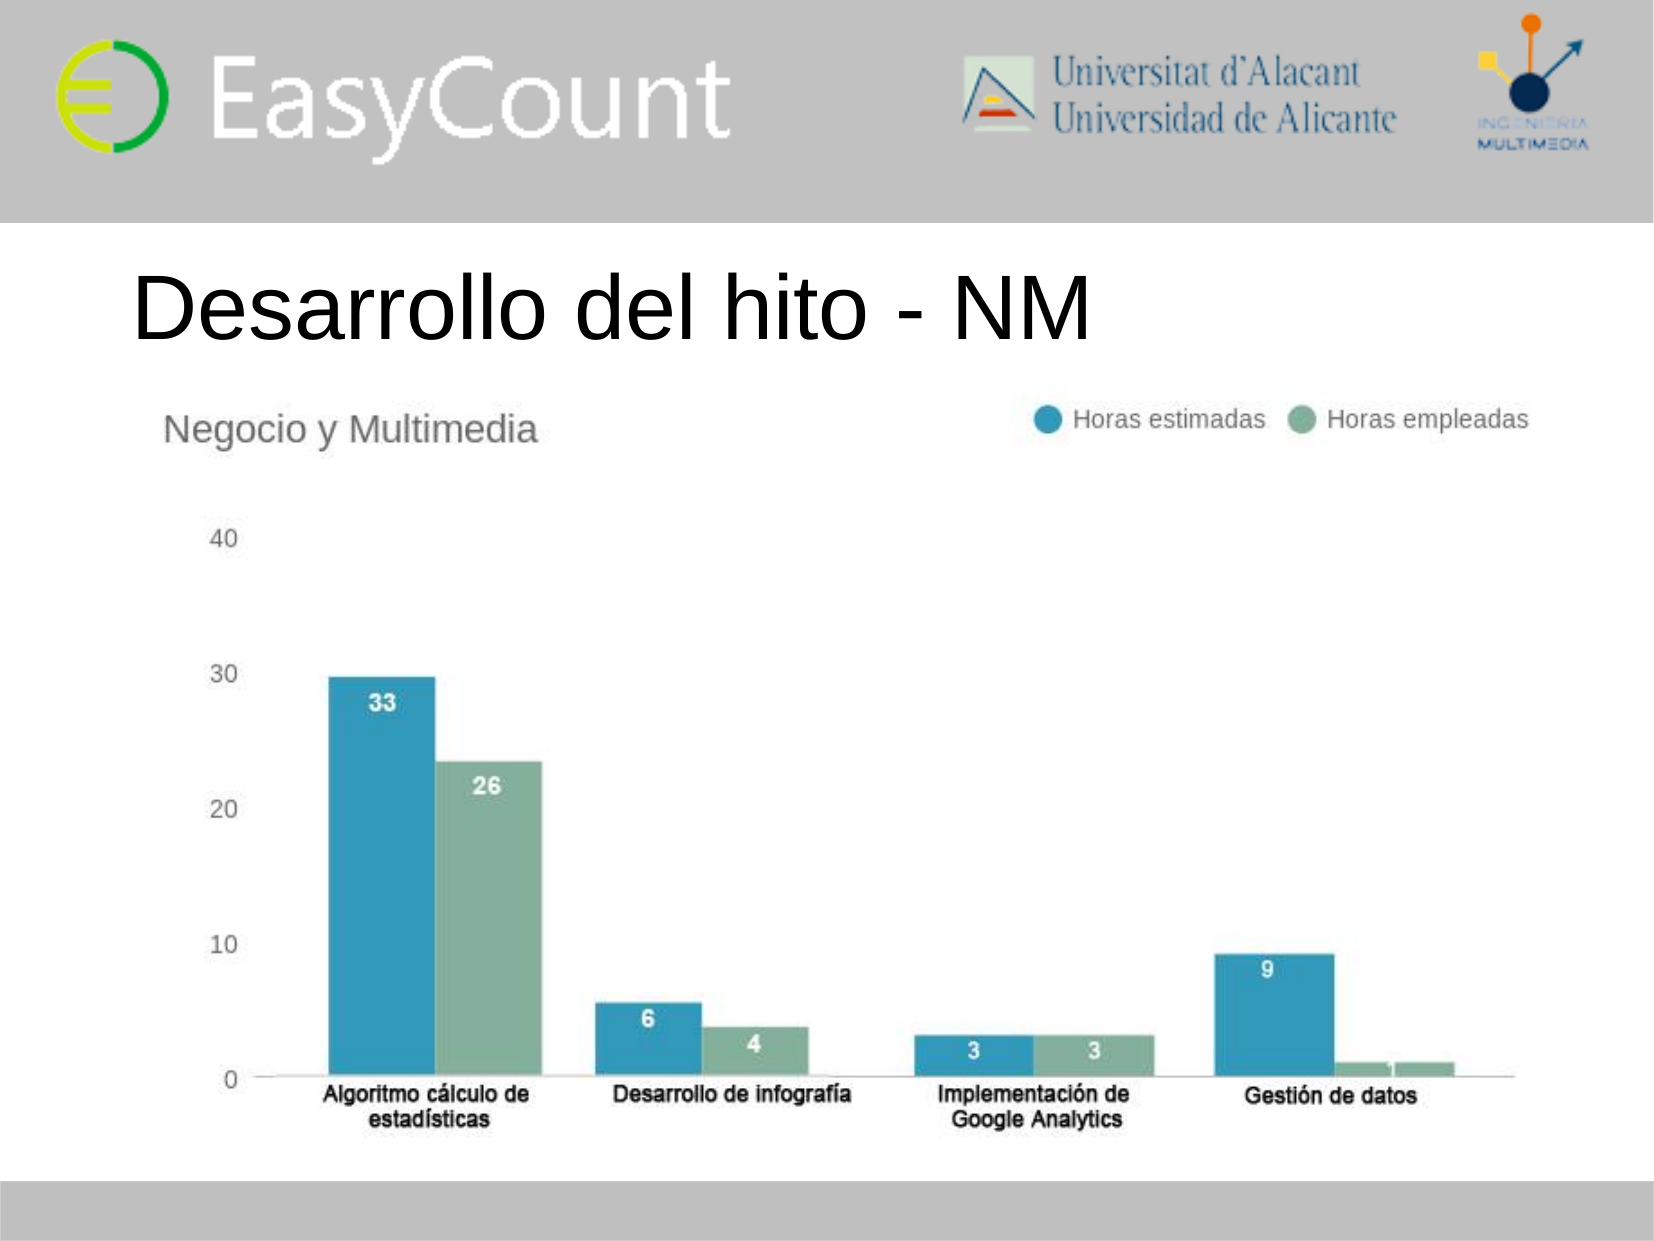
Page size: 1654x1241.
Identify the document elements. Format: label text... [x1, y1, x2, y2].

text_box Desarrollo del hito - NM [116, 248, 1111, 367]
picture [0, 0, 1654, 223]
text_box [0, 1181, 1654, 1241]
picture [118, 358, 1560, 1170]
